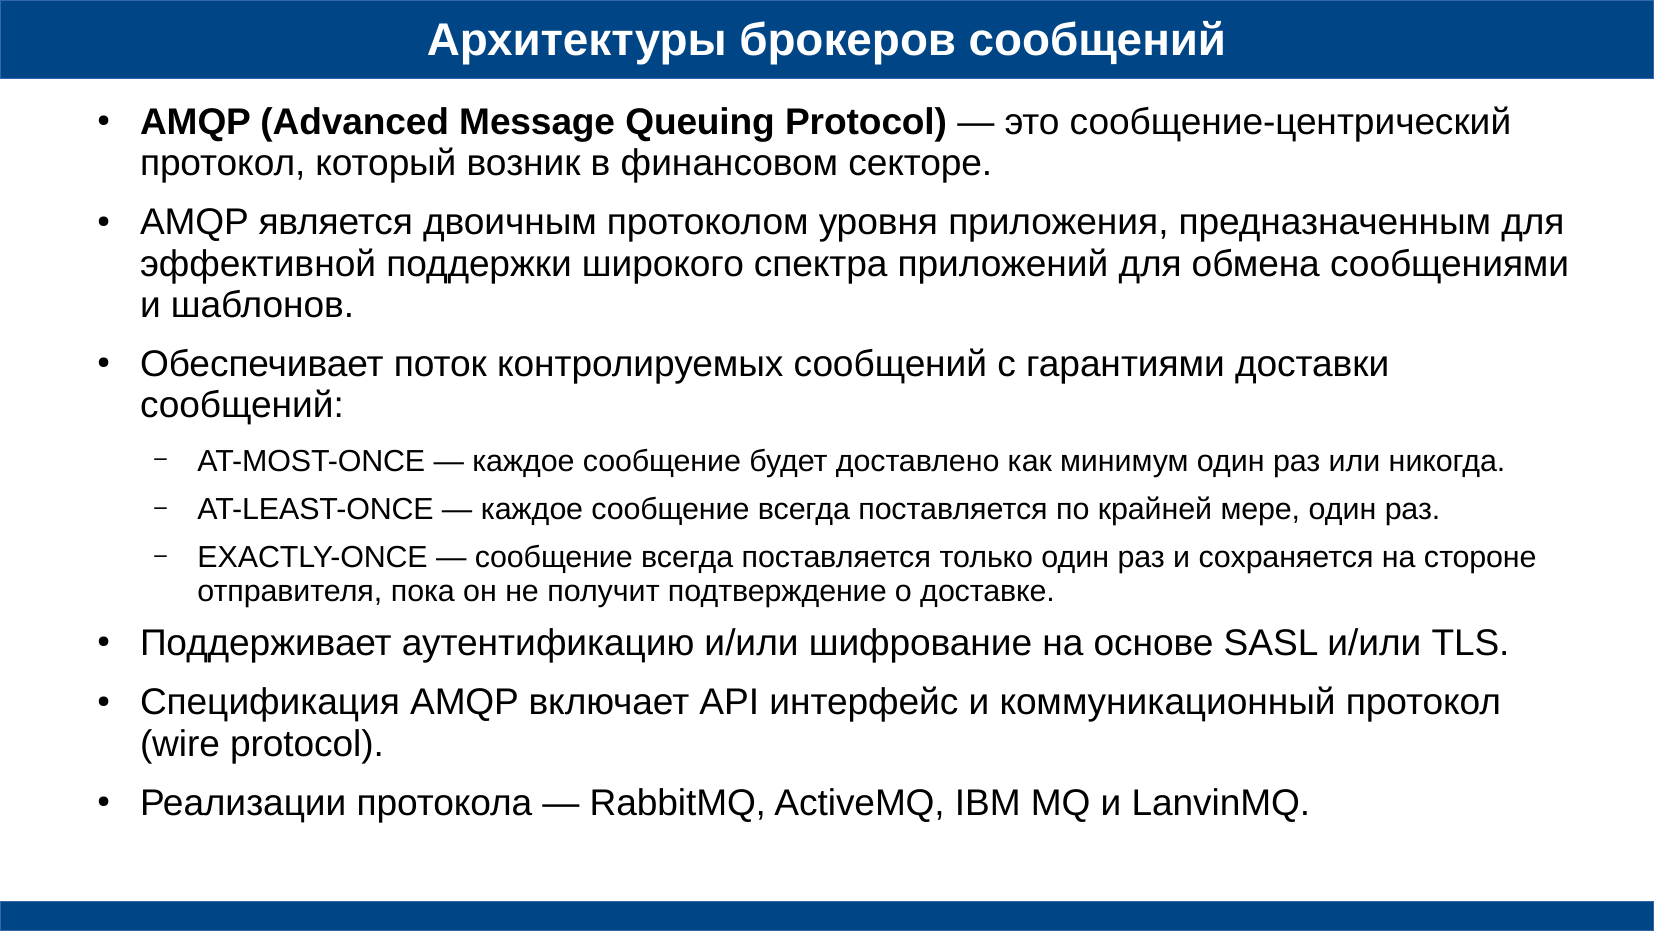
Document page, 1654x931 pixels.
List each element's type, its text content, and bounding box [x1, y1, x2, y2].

list AMQP (Advanced Message Queuing Protocol) — это сообщение-центрический протокол, который возник в финансовом секторе. AMQP является двоичным протоколом уровня приложения, предназначенным для эффективной поддержки широкого спектра приложений для обмена сообщениями и шаблонов. Обеспечивает поток контролируемых сообщений с гарантиями доставки сообщений: AT-MOST-ONCE — каждое сообщение будет доставлено как минимум один раз или никогда. AT-LEAST-ONCE — каждое сообщение всегда поставляется по крайней мере, один раз. EXACTLY-ONCE — сообщение всегда поставляется только один раз и сохраняется на стороне отправителя, пока он не получит подтверждение о доставке. Поддерживает аутентификацию и/или шифрование на основе SASL и/или TLS. Спецификация AMQP включает API интерфейс и коммуникационный протокол (wire protocol). Реализации протокола — RabbitMQ, ActiveMQ, IBM MQ и LanvinMQ. [82, 101, 1571, 841]
title Архитектуры брокеров сообщений [0, 0, 1654, 79]
